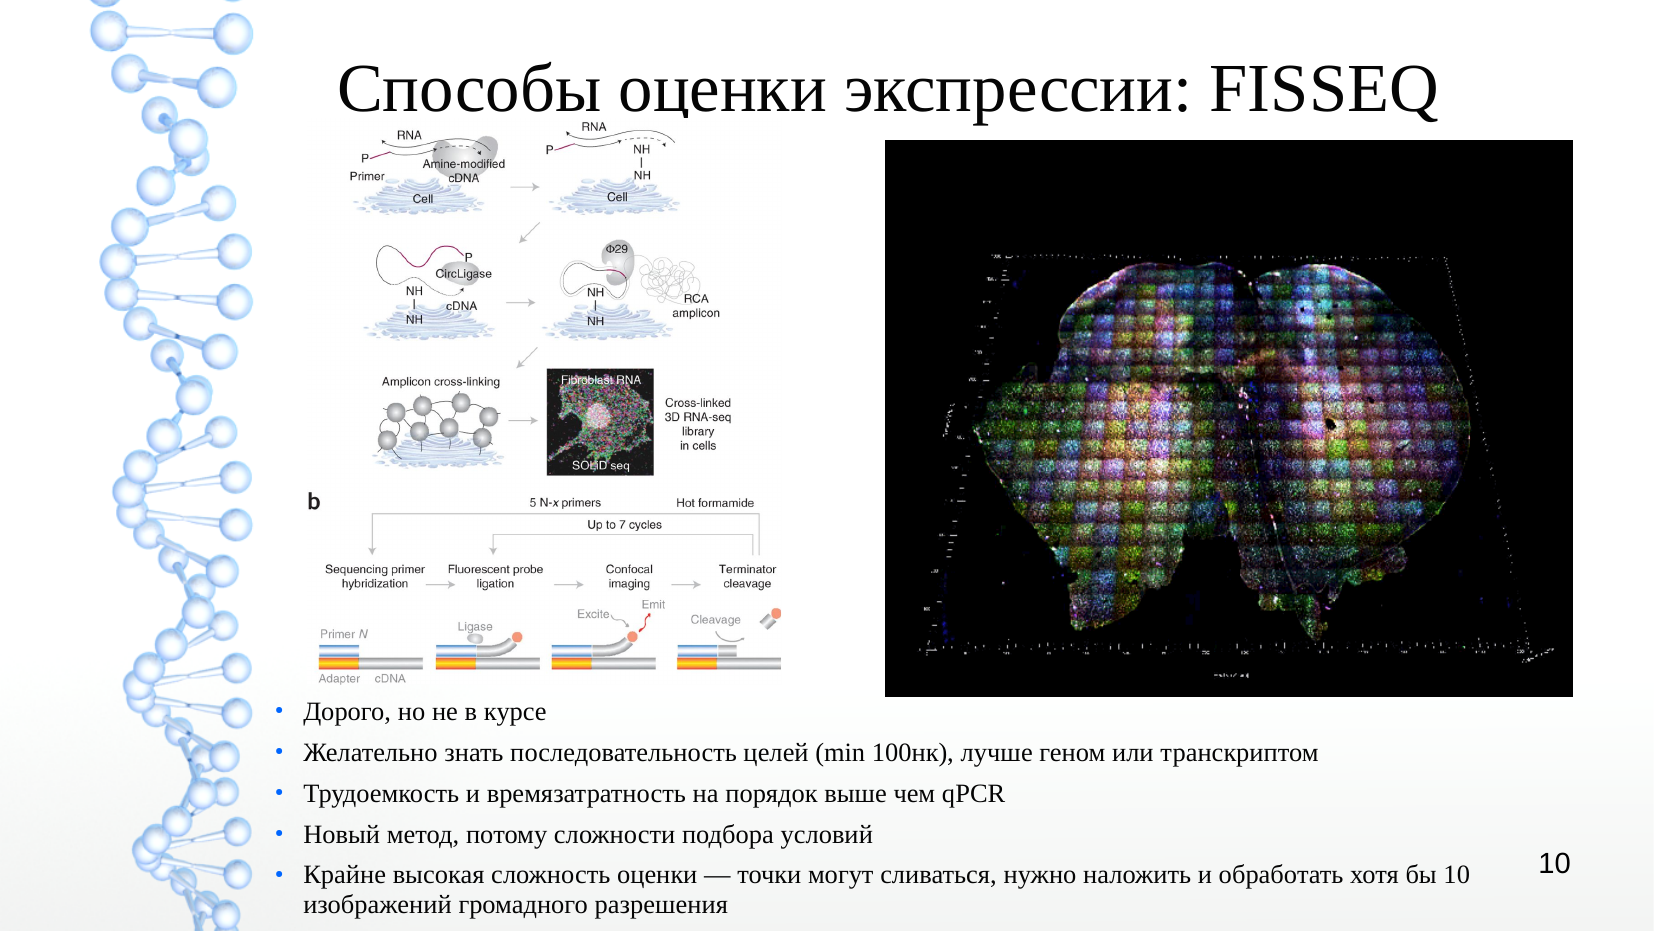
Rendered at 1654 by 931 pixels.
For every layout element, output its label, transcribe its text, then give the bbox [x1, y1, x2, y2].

list Дорого, но не в курсе Желательно знать последовательность целей (min 100нк), лучше геном или транскриптом Трудоемкость и времязатратность на порядок выше чем qPCR Новый метод, потому сложности подбора условий Крайне высокая сложность оценки — точки могут сливаться, нужно наложить и обработать хотя бы 10 изображений громадного разрешения [265, 696, 1595, 922]
title Способы оценки экспрессии: FISSEQ [224, 11, 1554, 166]
picture [0, 0, 1654, 931]
